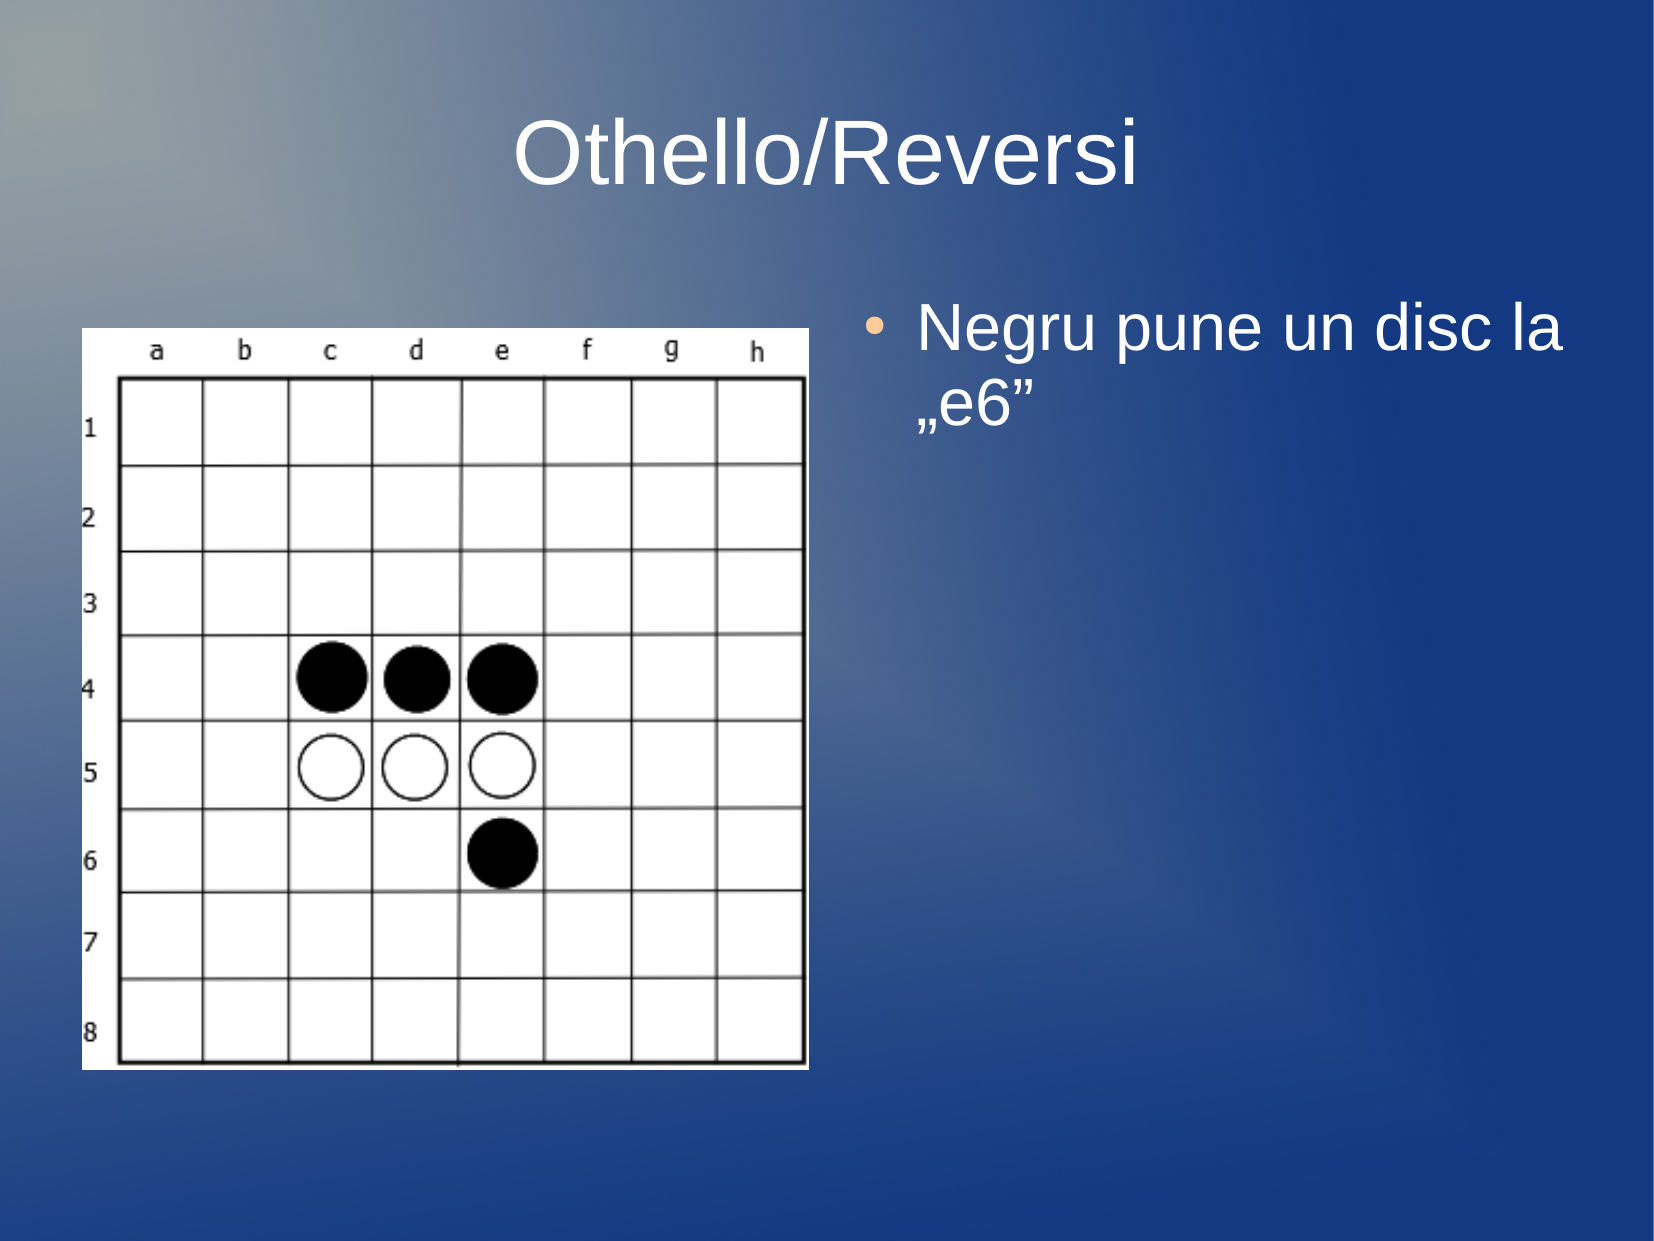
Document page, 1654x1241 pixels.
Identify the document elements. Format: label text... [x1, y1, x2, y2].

title Othello/Reversi [82, 49, 1571, 257]
picture [0, 0, 1654, 1241]
list Negru pune un disc la „e6” [845, 290, 1572, 1109]
